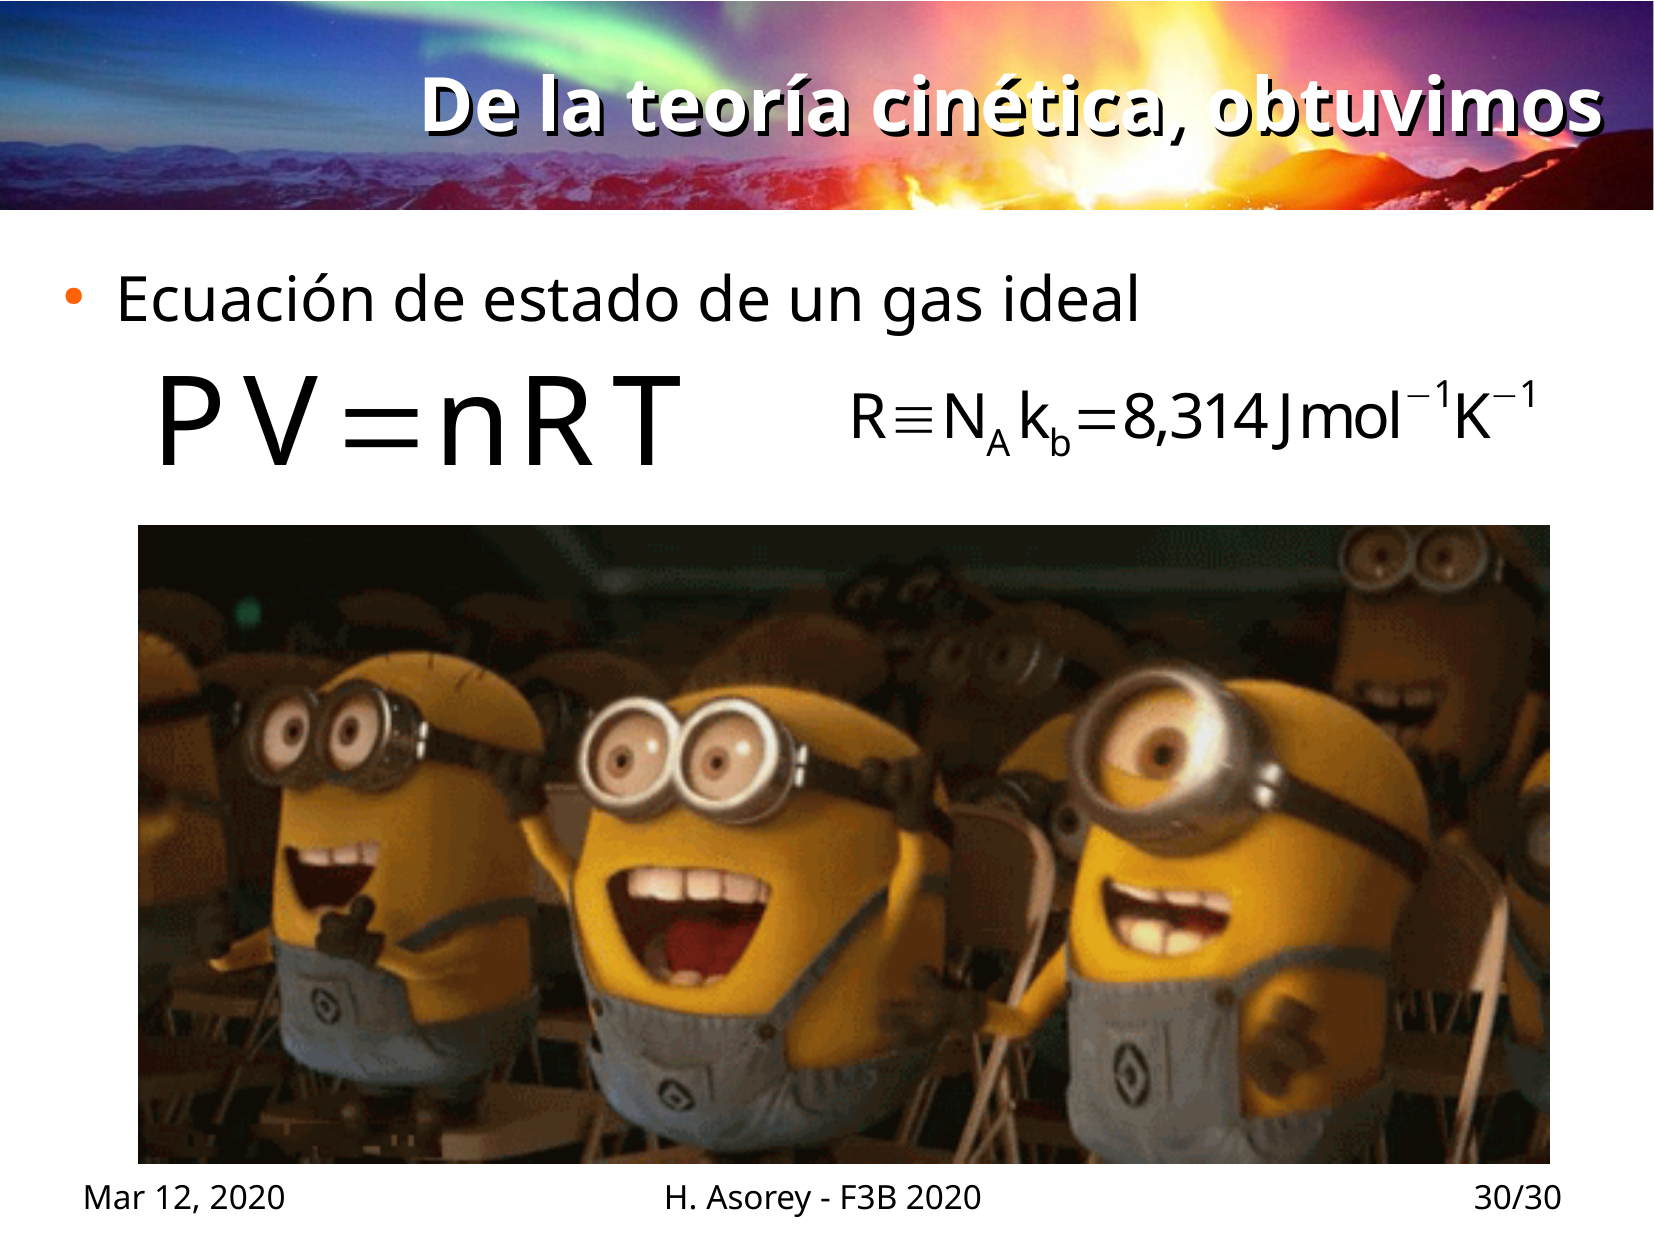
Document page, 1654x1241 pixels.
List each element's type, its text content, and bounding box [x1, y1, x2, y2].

picture [0, 1, 1654, 210]
title De la teoría cinética, obtuvimos [45, 15, 1606, 191]
list Ecuación de estado de un gas ideal [45, 255, 1606, 1156]
chart [842, 371, 1539, 467]
chart [145, 345, 691, 497]
picture [138, 525, 1550, 1164]
